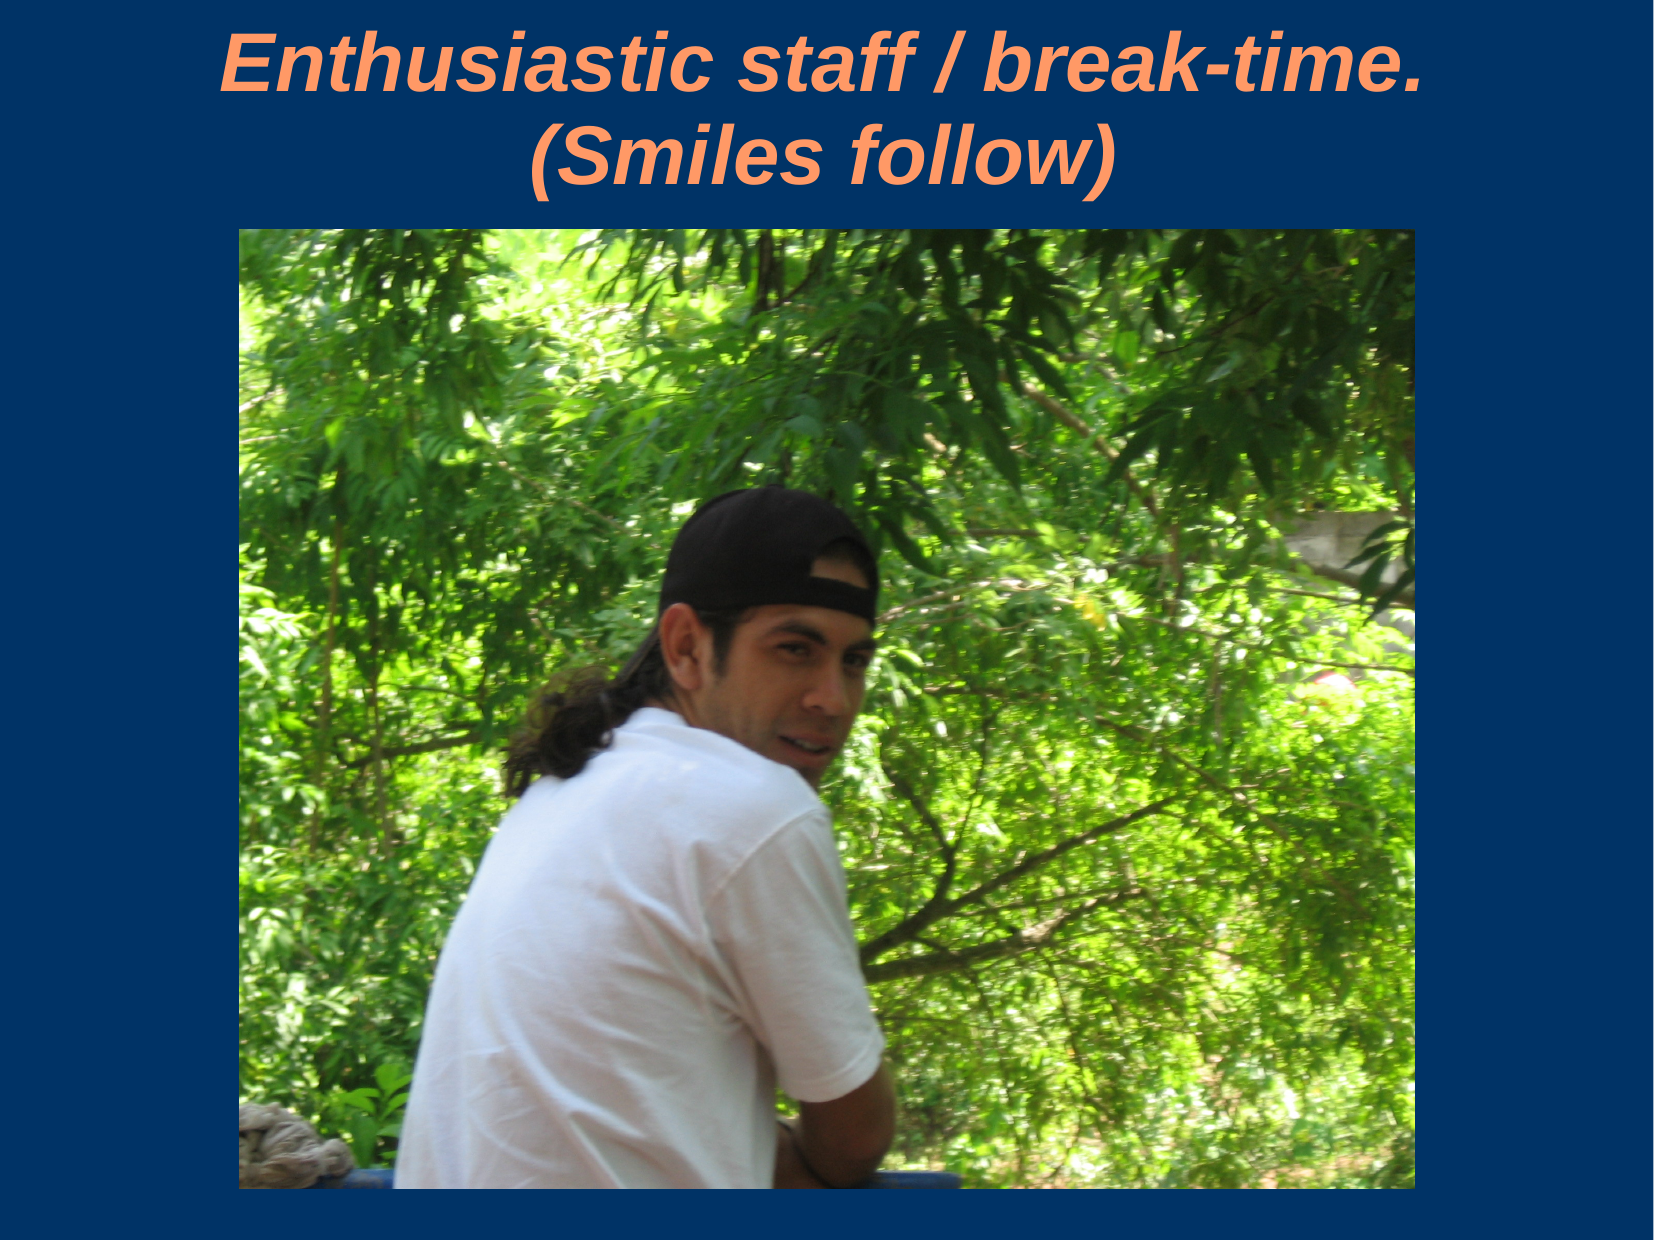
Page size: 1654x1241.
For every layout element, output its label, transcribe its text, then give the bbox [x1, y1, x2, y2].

title Enthusiastic staff / break-time. (Smiles follow) [113, 0, 1534, 235]
picture [239, 235, 1415, 1189]
